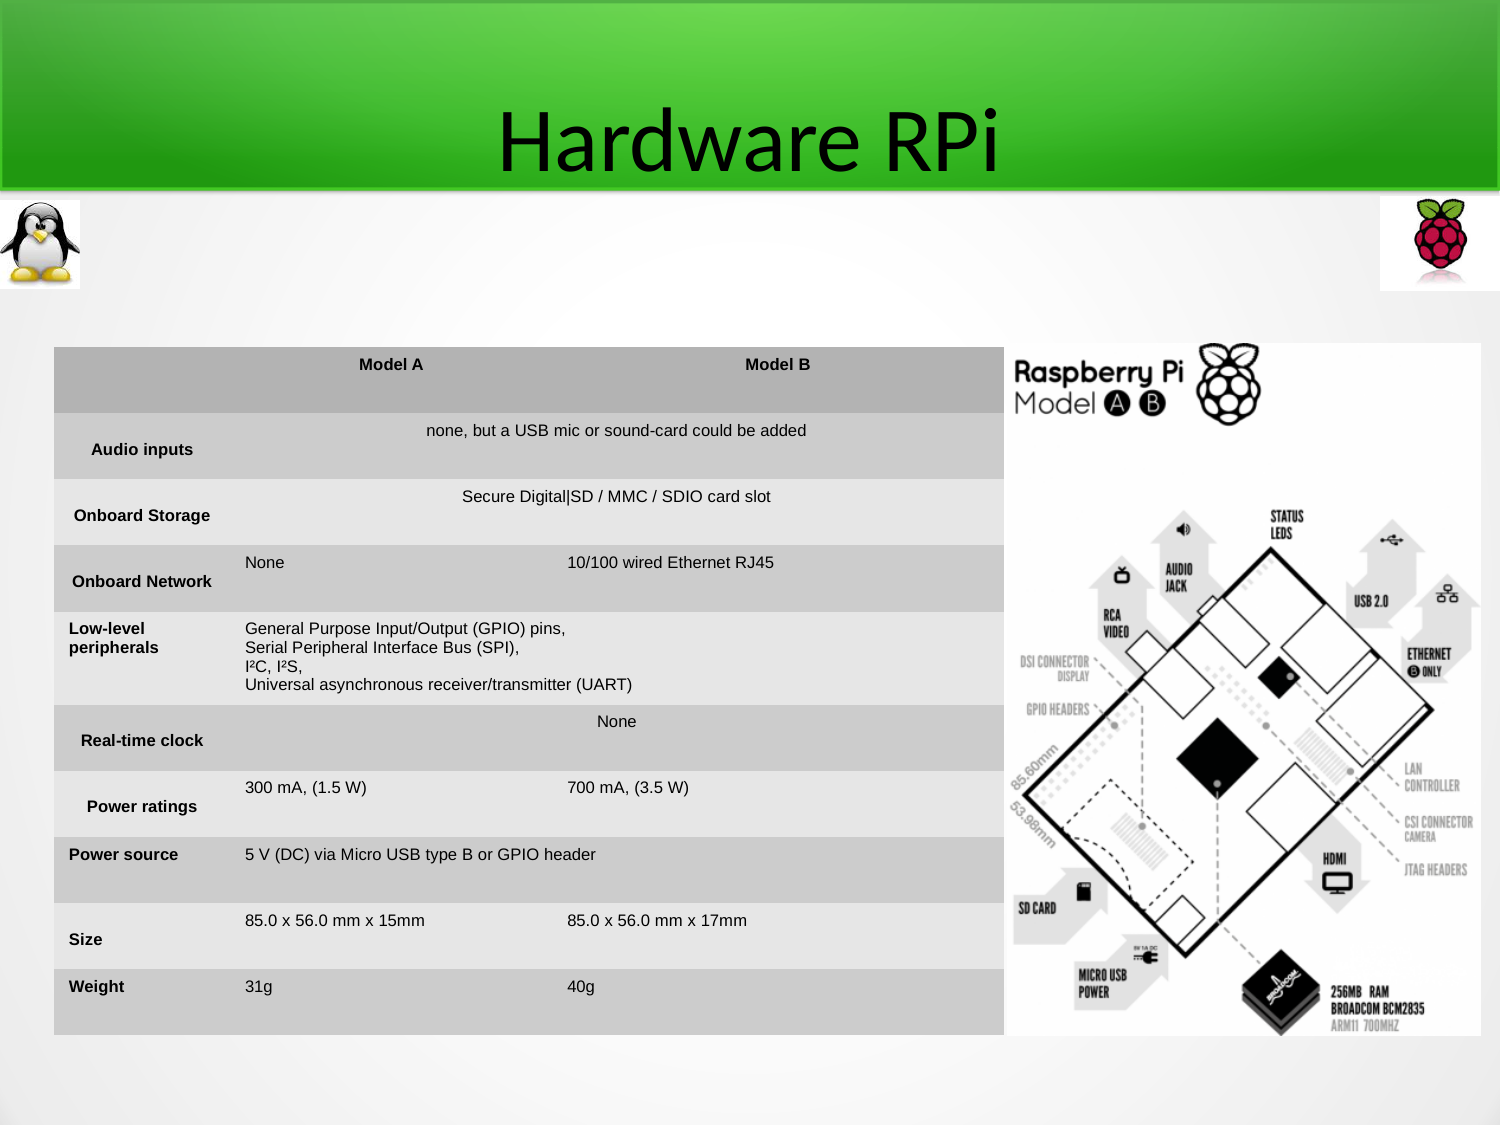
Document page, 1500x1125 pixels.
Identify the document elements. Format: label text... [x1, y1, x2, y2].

table_cell Real-time clock [54, 705, 230, 771]
table_cell None [230, 545, 553, 612]
table_cell 31g [230, 969, 553, 1035]
table_cell 85.0 x 56.0 mm x 15mm [230, 903, 553, 969]
table_cell Secure Digital|SD / MMC / SDIO card slot [230, 479, 1004, 545]
table_cell Weight [54, 969, 230, 1035]
table_cell Onboard Network [54, 545, 230, 612]
table_cell 10/100 wired Ethernet RJ45 [553, 545, 1004, 612]
table_header Model B [553, 347, 1004, 413]
table_cell Power ratings [54, 771, 230, 837]
table_header [54, 347, 230, 413]
table_cell 5 V (DC) via Micro USB type B or GPIO header [230, 837, 1004, 903]
table_cell Onboard Storage [54, 479, 230, 545]
table_cell 700 mA, (3.5 W) [553, 771, 1004, 837]
picture [1007, 343, 1481, 1036]
table_cell Low-level peripherals [54, 612, 230, 705]
title Hardware RPi [75, 84, 1426, 213]
table_cell Size [54, 903, 230, 969]
picture [0, 200, 80, 289]
table_cell 85.0 x 56.0 mm x 17mm [553, 903, 1004, 969]
table_cell Power source [54, 837, 230, 903]
table_header Model A [230, 347, 553, 413]
table_cell General Purpose Input/Output (GPIO) pins, Serial Peripheral Interface Bus (SPI), I²C, I²S, Universal asynchronous receiver/transmitter (UART) [230, 612, 1004, 705]
picture [1380, 196, 1500, 291]
table_cell none, but a USB mic or sound-card could be added [230, 413, 1004, 479]
table_cell Audio inputs [54, 413, 230, 479]
table_cell 40g [553, 969, 1004, 1035]
table_cell 300 mA, (1.5 W) [230, 771, 553, 837]
table_cell None [230, 705, 1004, 771]
